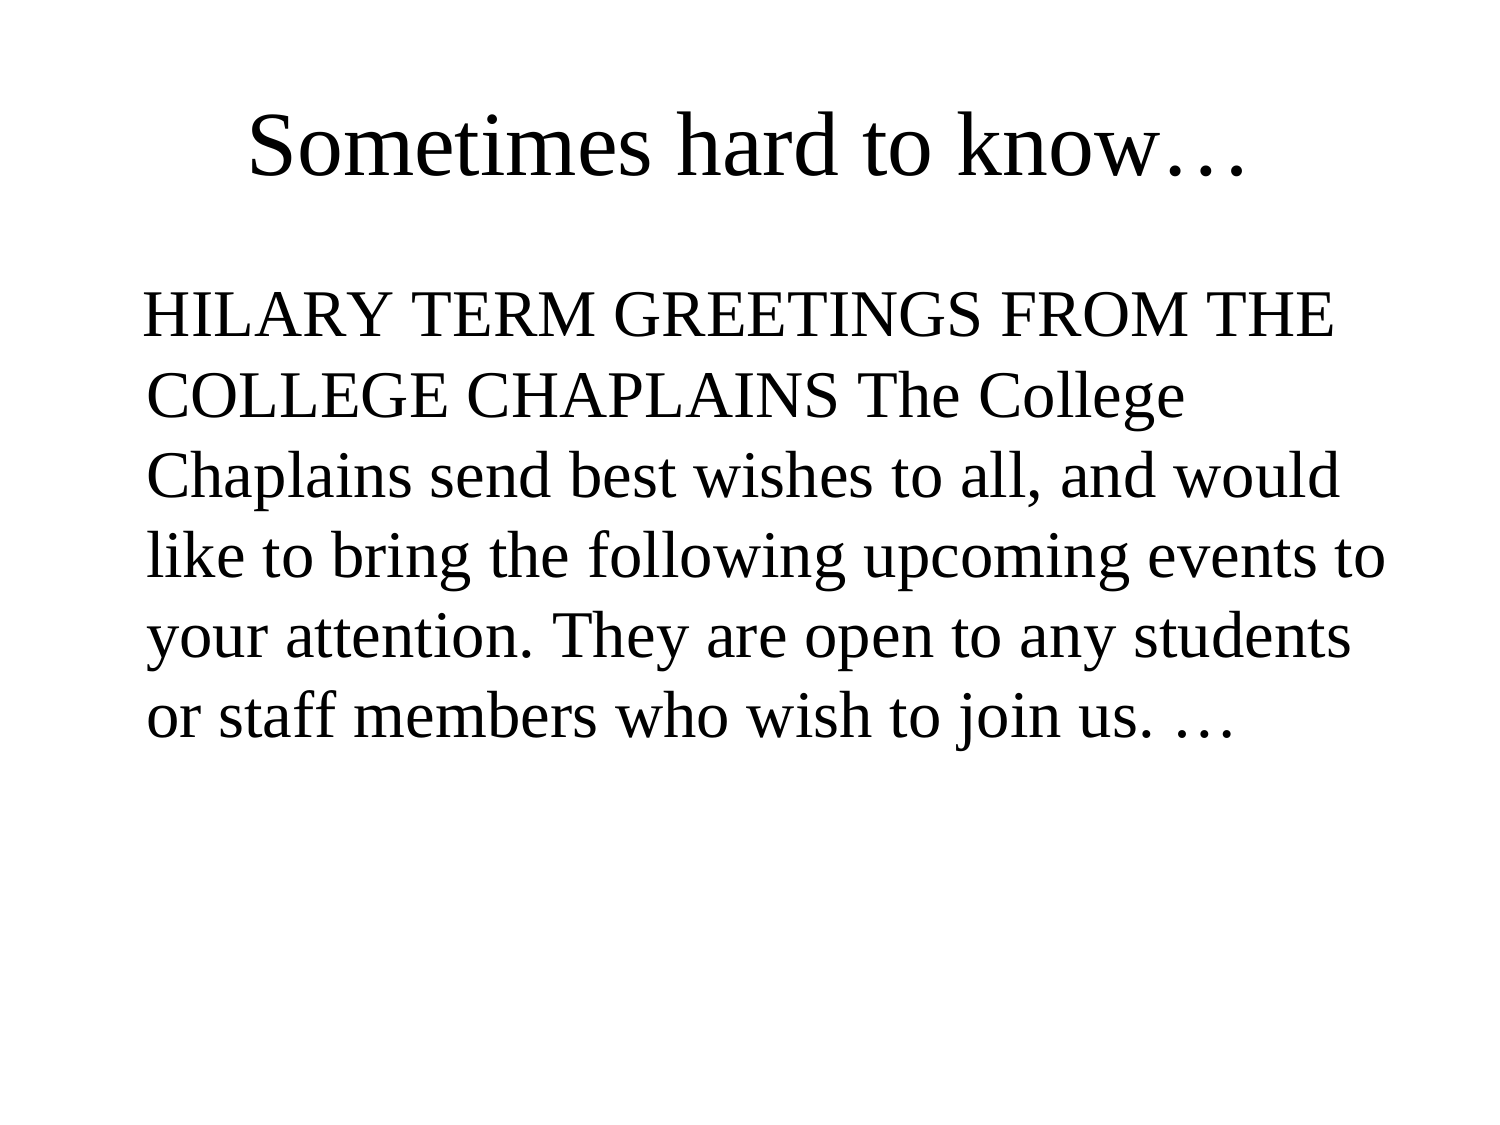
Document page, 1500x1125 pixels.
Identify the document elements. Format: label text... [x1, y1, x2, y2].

title Sometimes hard to know… [75, 45, 1426, 233]
list HILARY TERM GREETINGS FROM THE COLLEGE CHAPLAINS The College Chaplains send best wishes to all, and would like to bring the following upcoming events to your attention. They are open to any students or staff members who wish to join us. … [75, 262, 1426, 1005]
